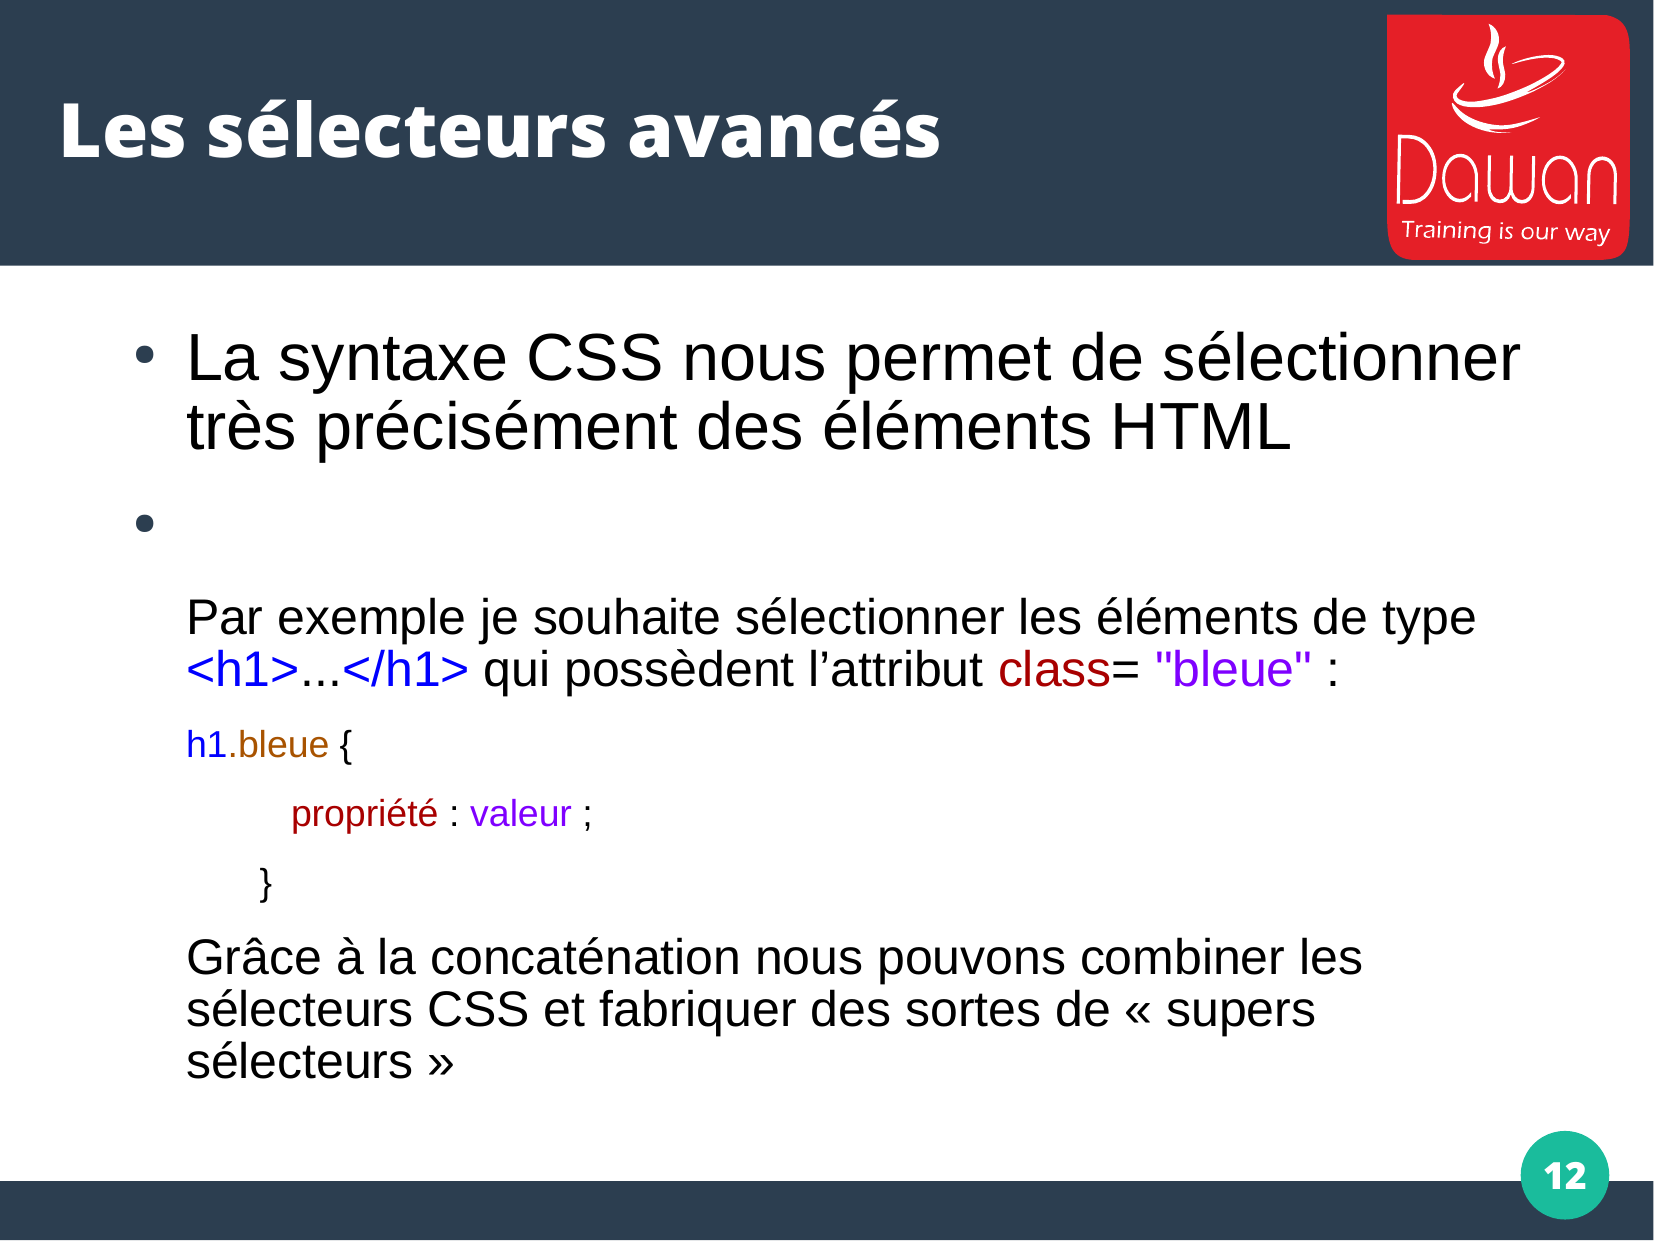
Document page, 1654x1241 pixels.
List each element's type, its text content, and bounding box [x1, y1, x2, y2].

list La syntaxe CSS nous permet de sélectionner très précisément des éléments HTML Par exemple je souhaite sélectionner les éléments de type <h1>...</h1> qui possèdent l’attribut class= "bleue" : h1.bleue { propriété : valeur ; } Grâce à la concaténation nous pouvons combiner les sélecteurs CSS et fabriquer des sortes de « supers sélecteurs » [59, 324, 1595, 1152]
picture [1387, 14, 1630, 260]
title Les sélecteurs avancés [59, 49, 1387, 207]
